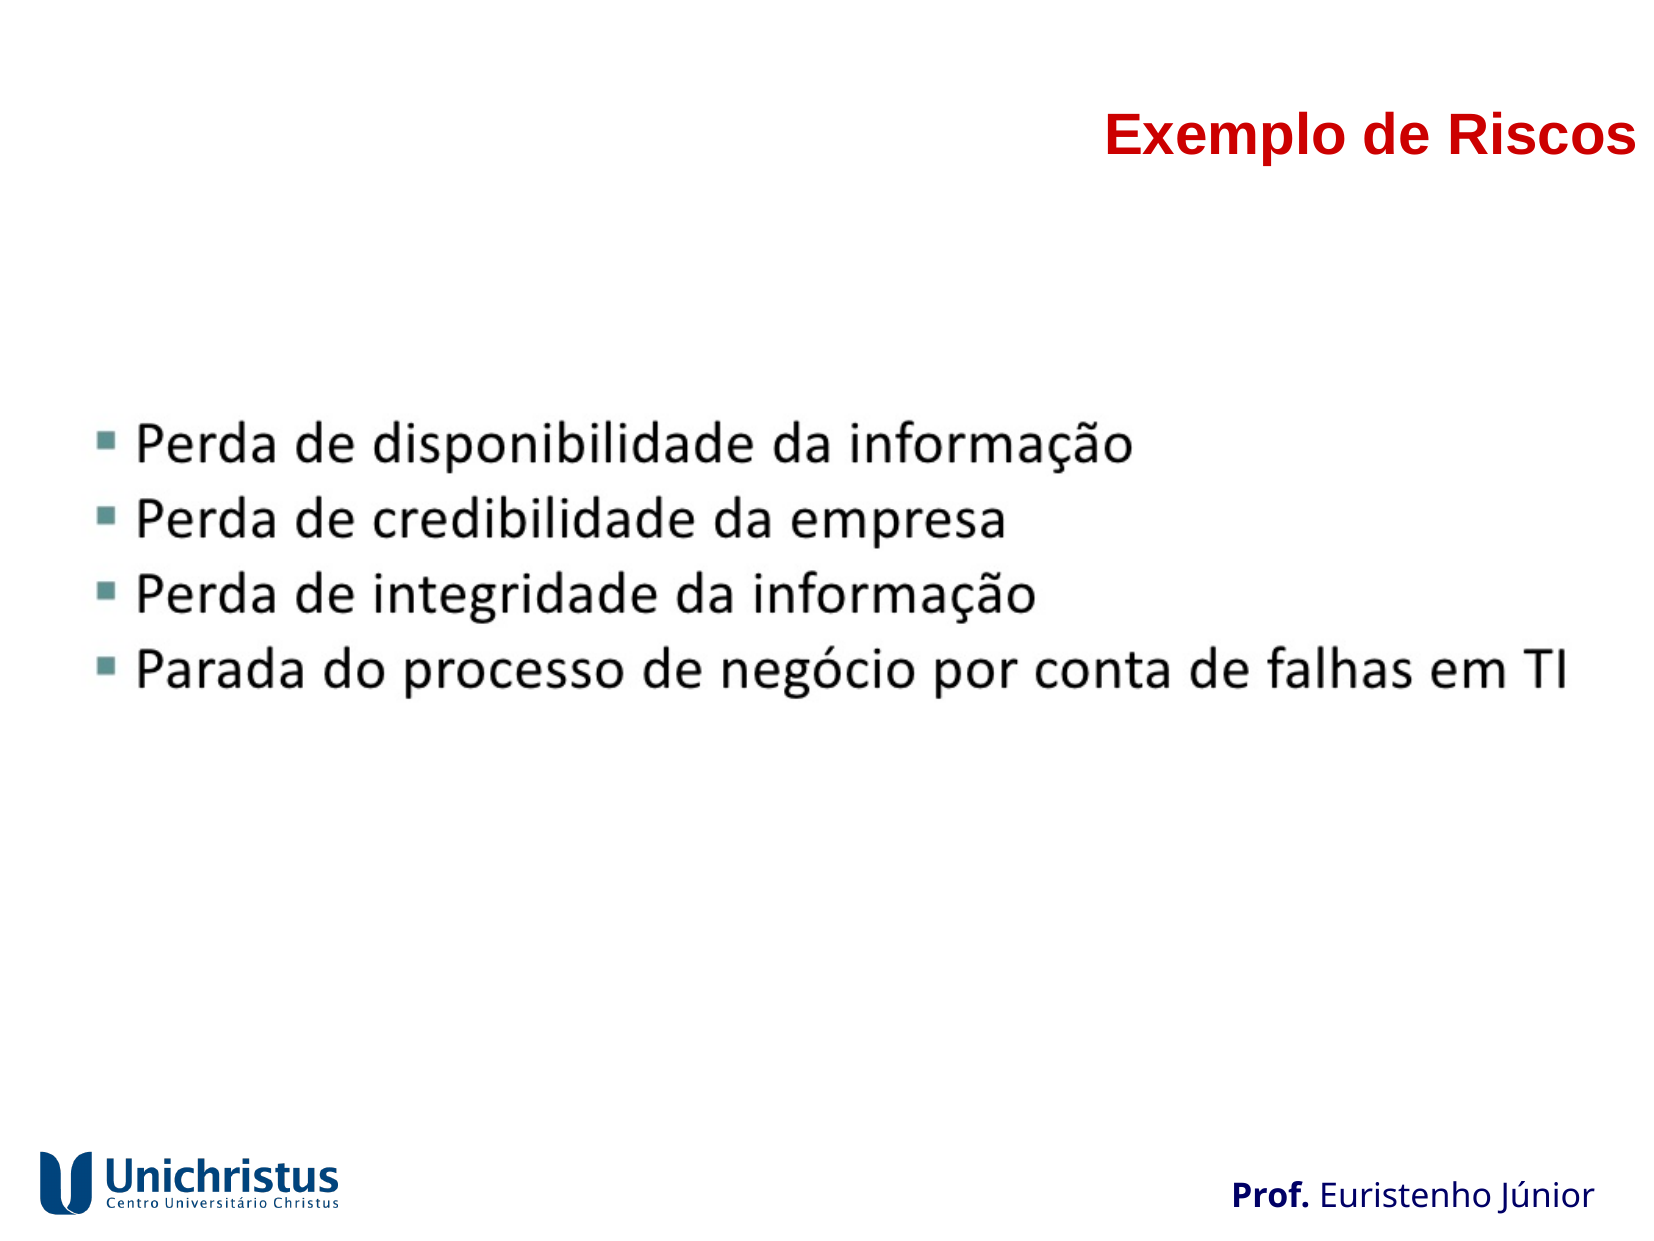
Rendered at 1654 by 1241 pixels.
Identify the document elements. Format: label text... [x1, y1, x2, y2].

text_box Prof. Euristenho Júnior [1216, 1163, 1654, 1224]
picture [70, 378, 1607, 768]
picture [35, 1148, 343, 1217]
text_box Exemplo de Riscos [1089, 94, 1654, 175]
